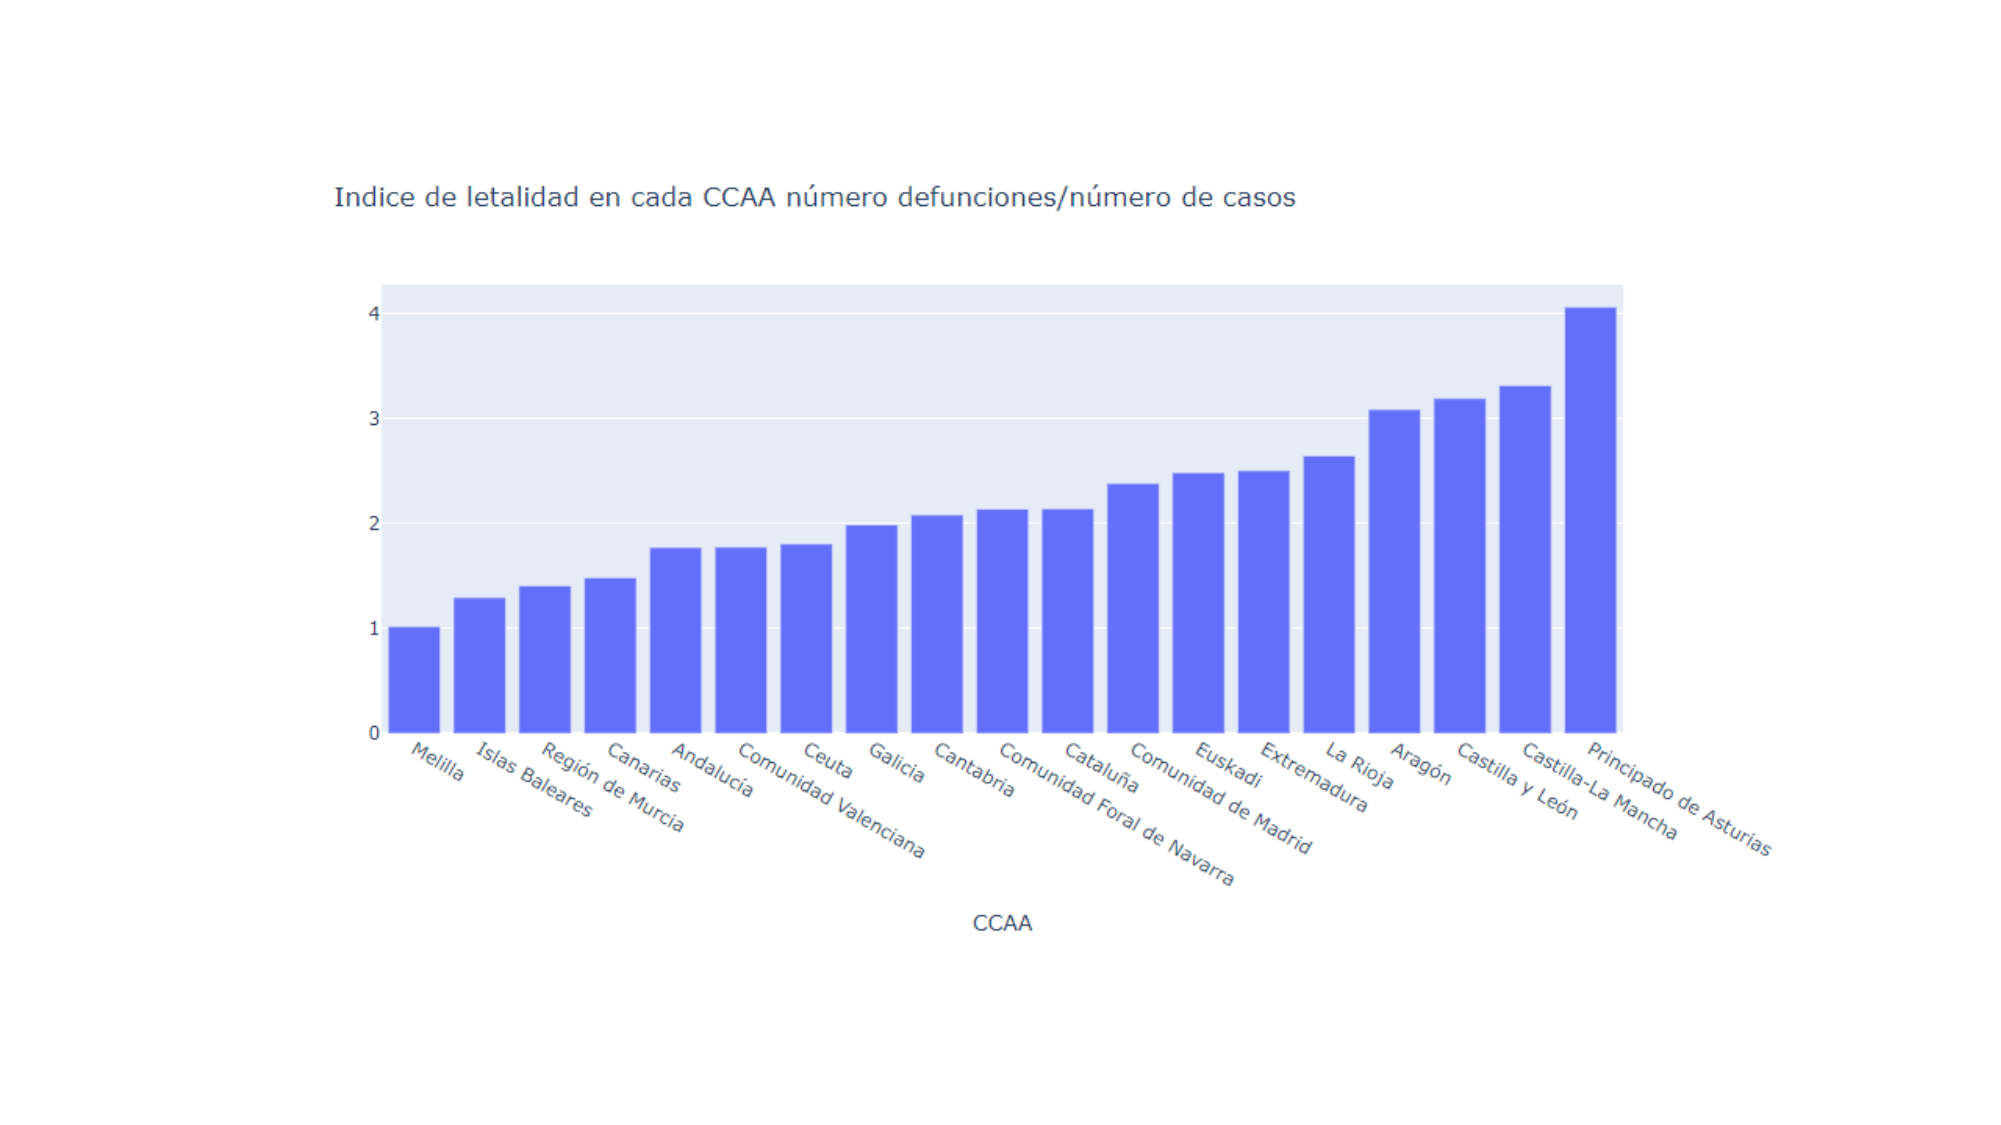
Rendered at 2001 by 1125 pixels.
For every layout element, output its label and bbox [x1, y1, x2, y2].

picture [324, 169, 1786, 945]
